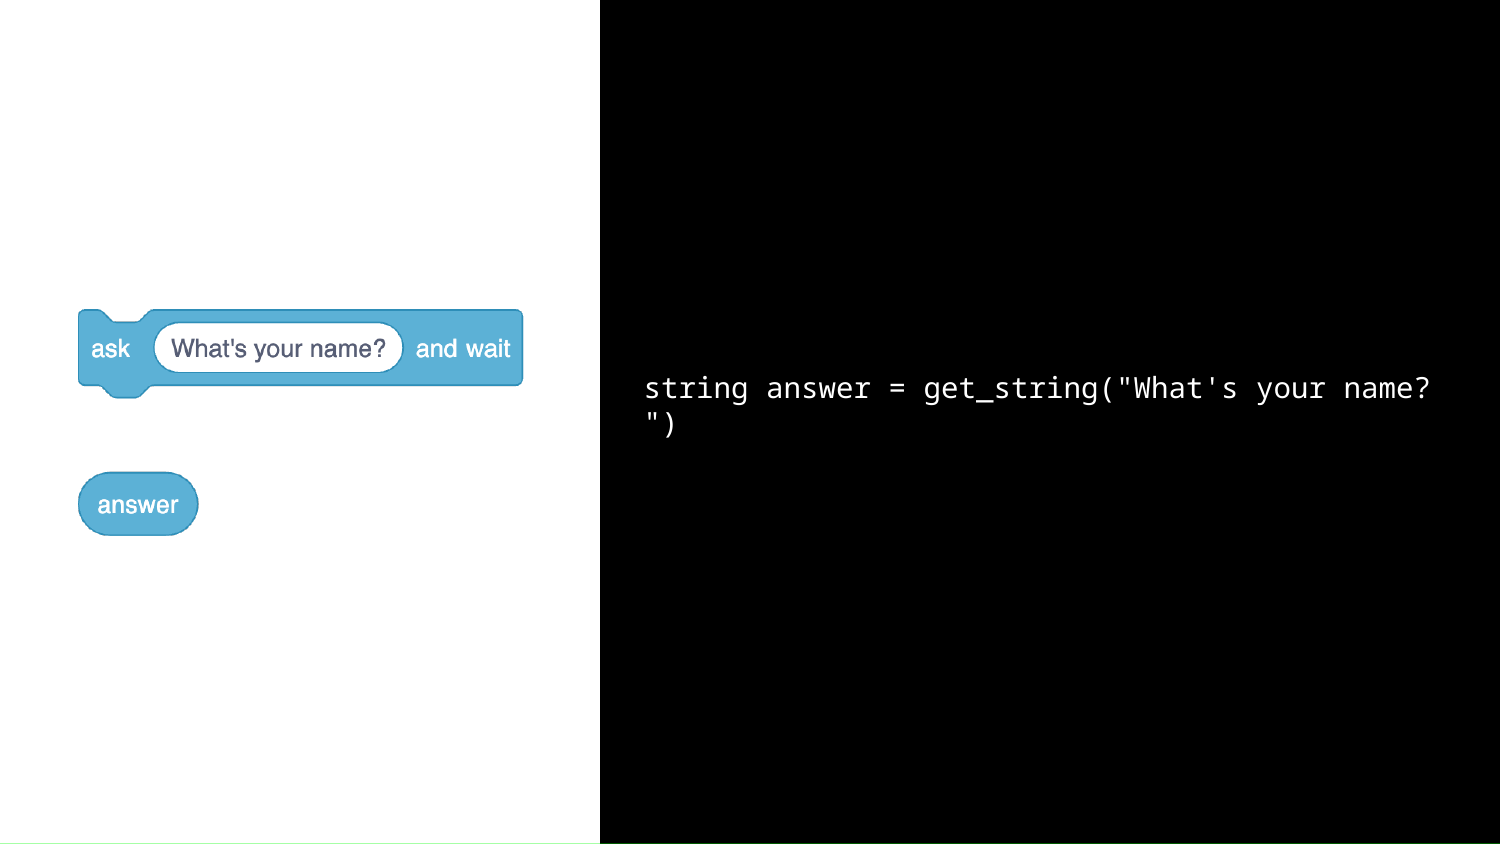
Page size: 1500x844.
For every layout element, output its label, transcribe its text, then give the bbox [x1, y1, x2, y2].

picture [75, 308, 525, 536]
text_box [0, 0, 1500, 844]
text_box string answer = get_string("What's your name? "); printf("hello, %s", answer); [628, 249, 1472, 594]
